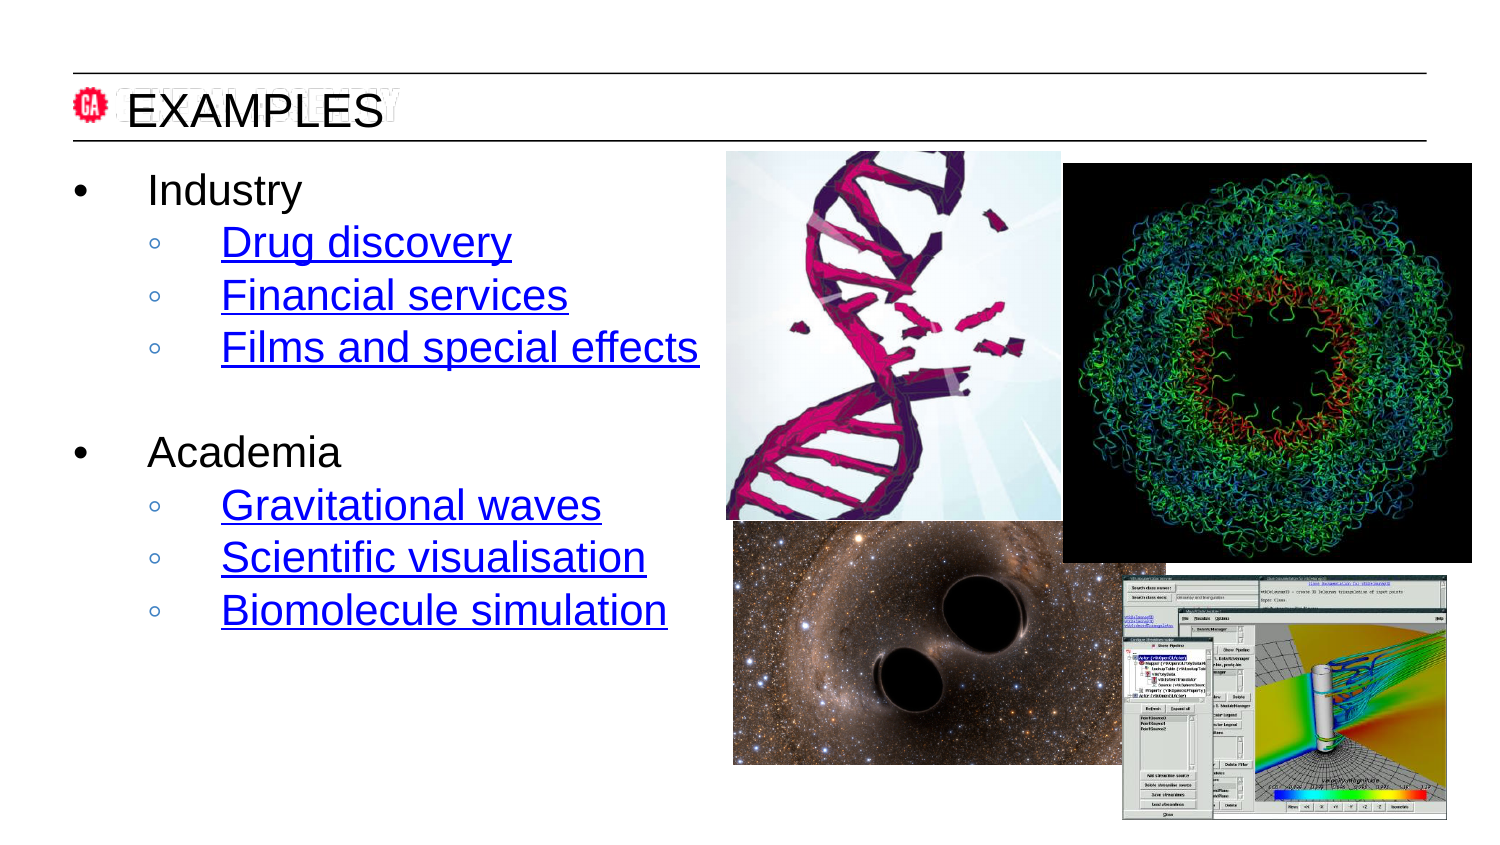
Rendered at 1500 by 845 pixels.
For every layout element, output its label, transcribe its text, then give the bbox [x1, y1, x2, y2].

picture [733, 163, 1472, 820]
picture [726, 151, 1061, 520]
picture [73, 87, 126, 123]
text_box EXAMPLES [126, 79, 1017, 129]
text_box • Industry ◦ Drug discovery ◦ Financial services ◦ Films and special effects • Academia ◦ Gravitational waves ◦ Scientific visualisation ◦ Biomolecule simulation [73, 161, 833, 804]
